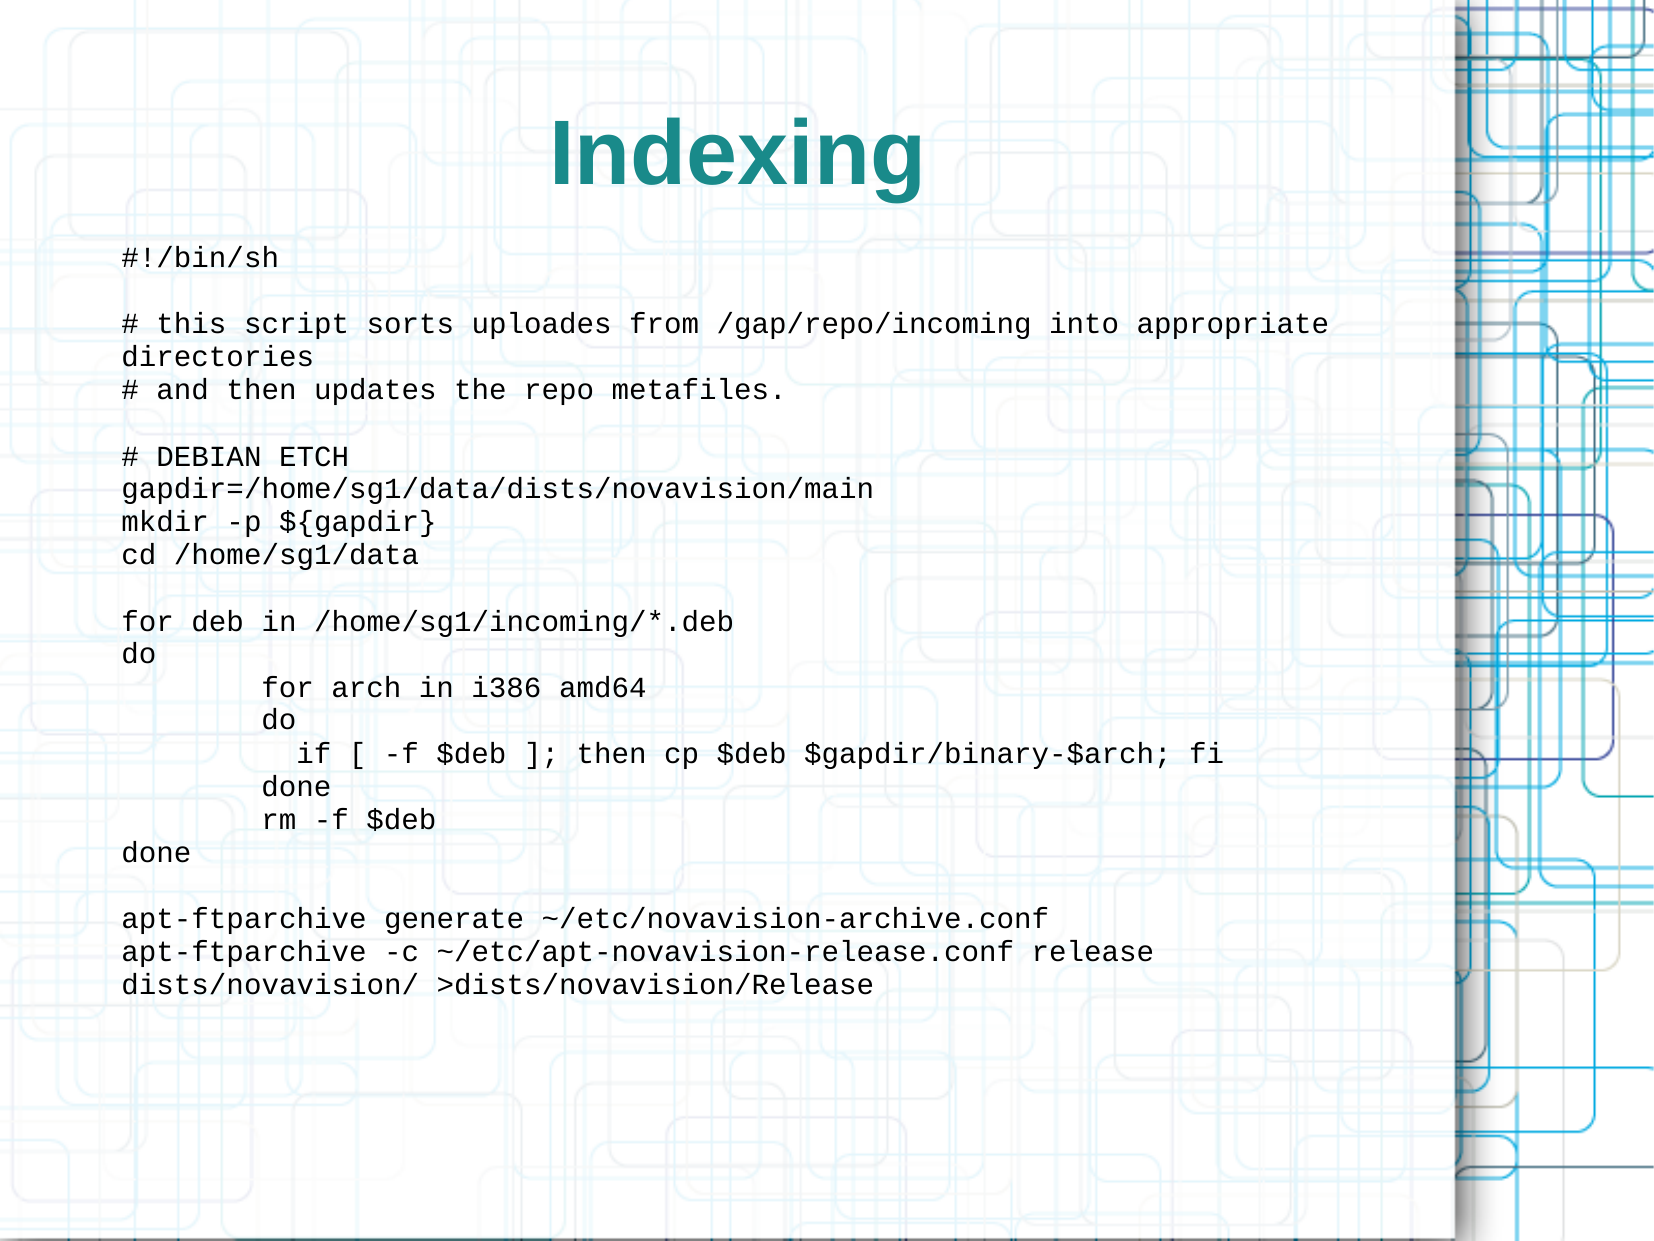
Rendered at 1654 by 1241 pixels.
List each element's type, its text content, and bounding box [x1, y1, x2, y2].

picture [0, 0, 1654, 1241]
title Indexing [59, 56, 1418, 250]
text_box #!/bin/sh # this script sorts uploades from /gap/repo/incoming into appropriate directories # and then updates the repo metafiles. # DEBIAN ETCH gapdir=/home/sg1/data/dists/novavision/main mkdir -p ${gapdir} cd /home/sg1/data for deb in /home/sg1/incoming/*.deb do for arch in i386 amd64 do if [ -f $deb ]; then cp $deb $gapdir/binary-$arch; fi done rm -f $deb done apt-ftparchive generate ~/etc/novavision-archive.conf apt-ftparchive -c ~/etc/apt-novavision-release.conf release dists/novavision/ >dists/novavision/Release [106, 236, 1447, 1241]
